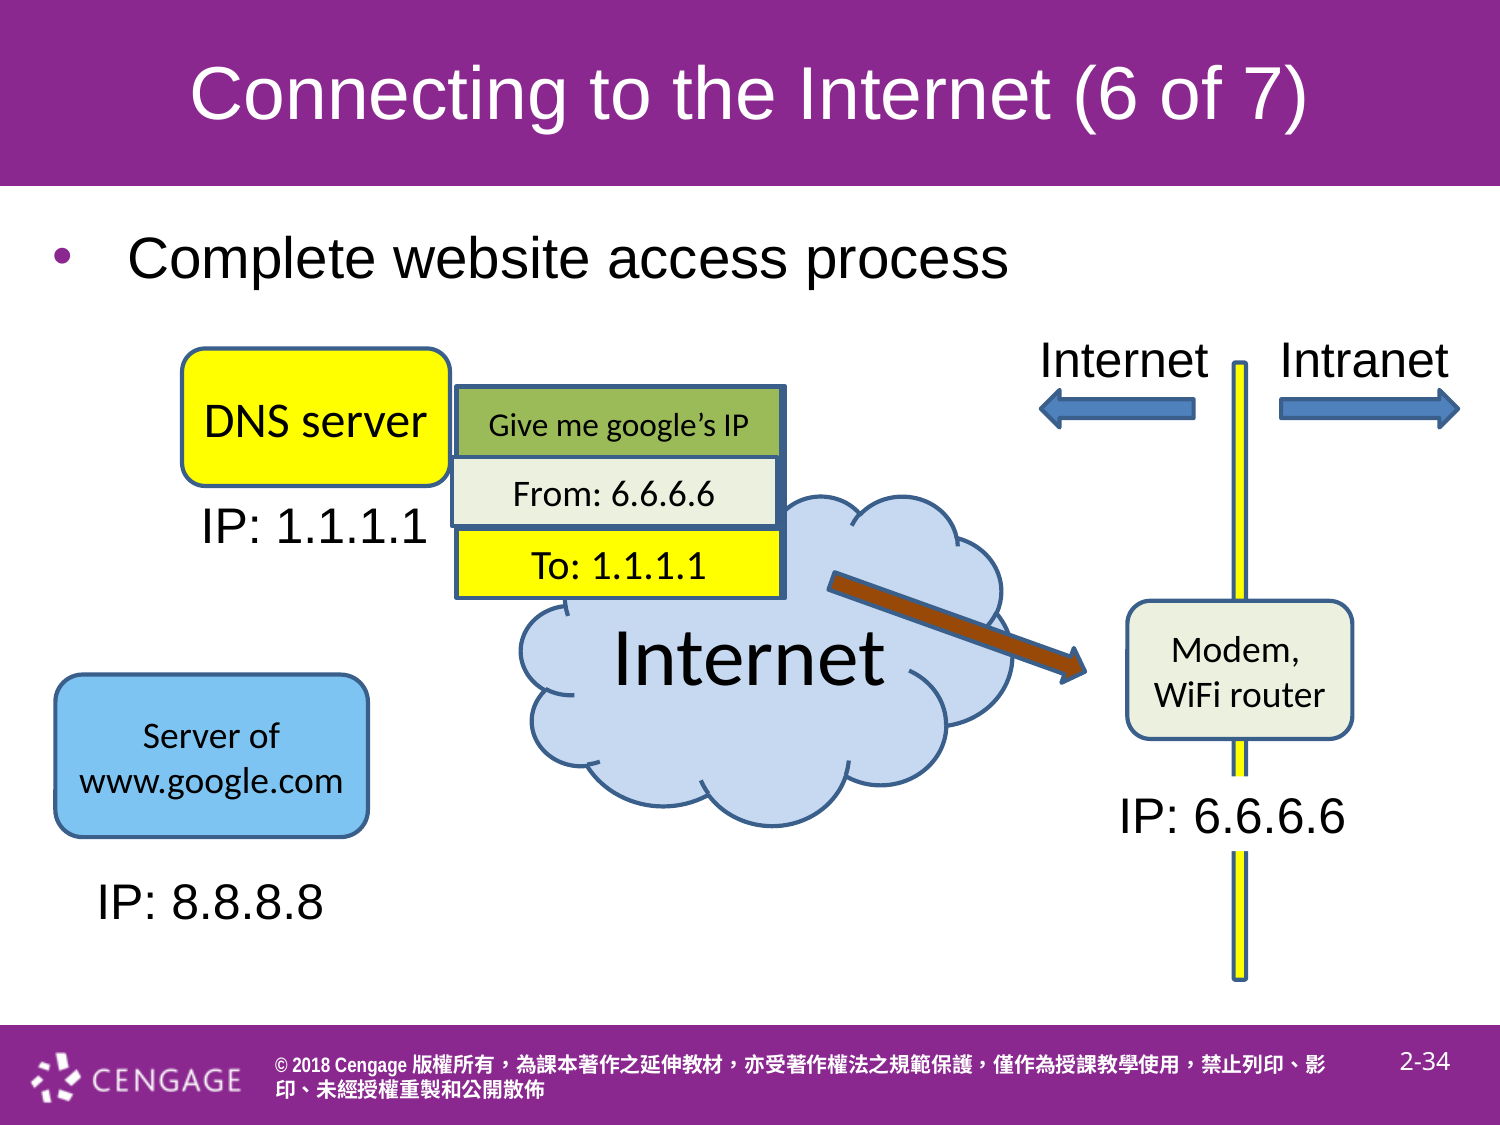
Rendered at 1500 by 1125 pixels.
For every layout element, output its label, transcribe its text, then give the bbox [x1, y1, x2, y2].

text_box [1233, 362, 1247, 600]
text_box From: 1.1.1.1 [782, 459, 786, 528]
text_box Server of www.google.com [55, 674, 368, 838]
text_box DNS server [182, 348, 451, 485]
text_box [1040, 396, 1194, 428]
text_box Intranet [1264, 320, 1464, 396]
text_box To: 6.6.6.6 [782, 528, 786, 598]
text_box IP: 6.6.6.6 [1103, 776, 1362, 852]
text_box [1233, 852, 1247, 980]
picture [21, 1043, 246, 1111]
text_box [828, 572, 1086, 683]
text_box [1233, 739, 1247, 776]
text_box [1281, 396, 1459, 428]
text_box IP: 1.1.1.1 [185, 485, 444, 561]
text_box Internet [1024, 320, 1224, 396]
list Complete website access process [37, 212, 1475, 325]
text_box Modem, WiFi router [1127, 600, 1353, 739]
text_box Give me google’s IP [456, 386, 782, 459]
text_box Internet [520, 496, 1013, 827]
text_box From: 6.6.6.6 [451, 456, 777, 526]
text_box To: 1.1.1.1 [456, 528, 782, 598]
text_box My IP: 192.168.87.87 [456, 459, 782, 528]
text_box IP: 8.8.8.8 [81, 862, 340, 938]
title Connecting to the Internet (6 of 7) [7, 4, 1493, 175]
